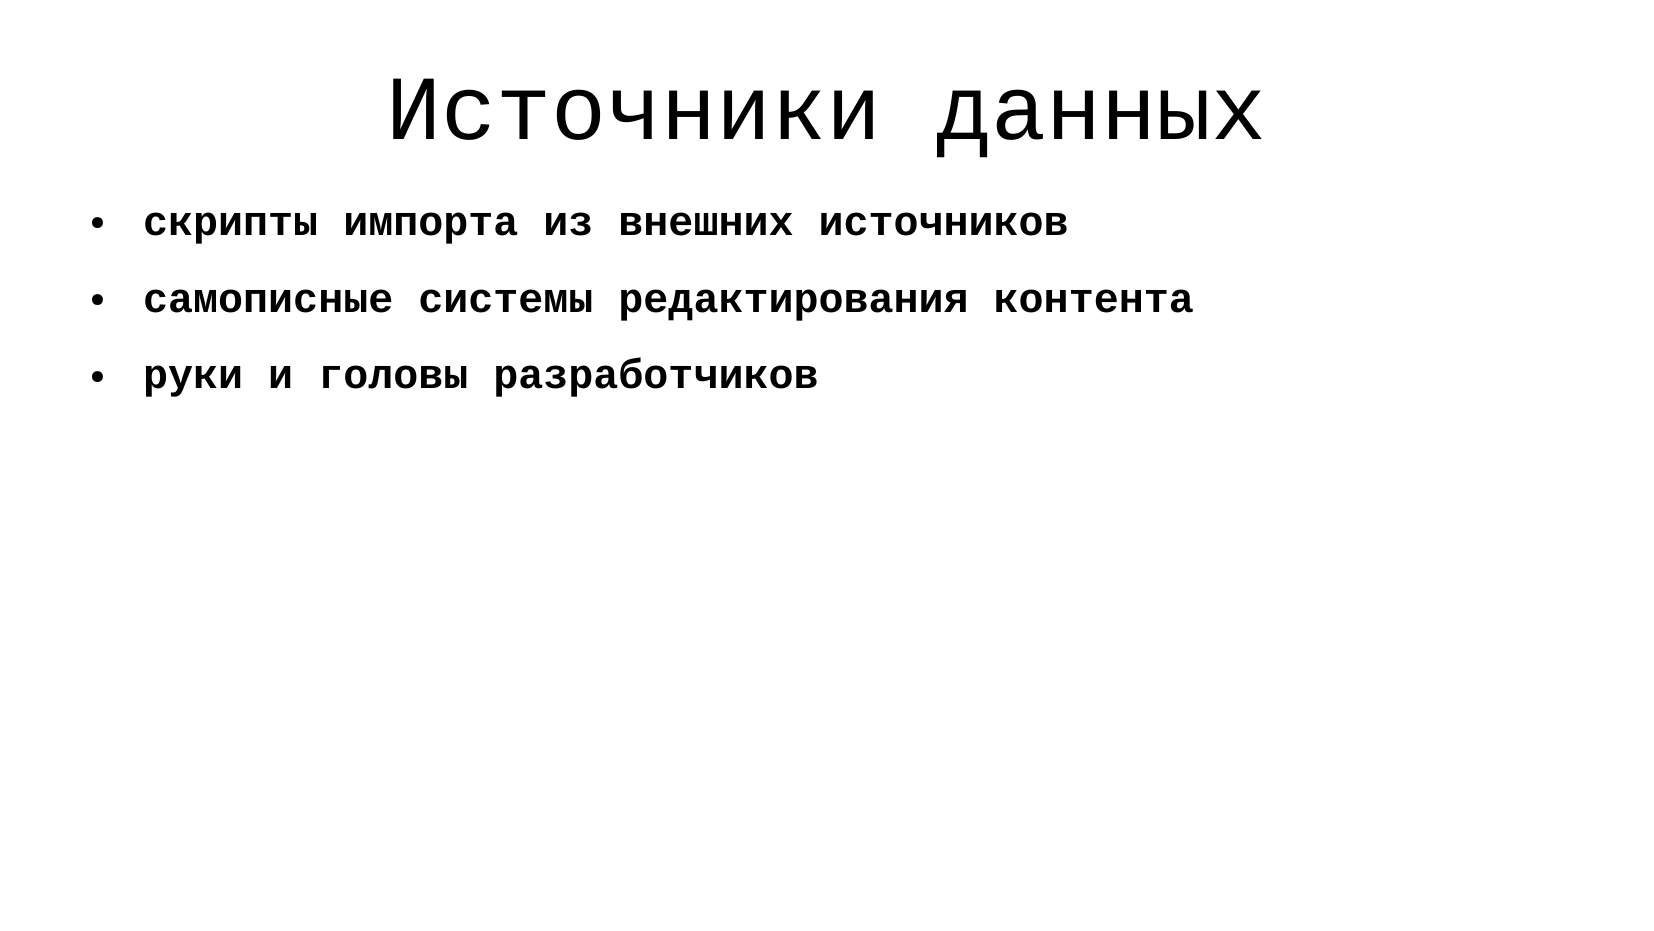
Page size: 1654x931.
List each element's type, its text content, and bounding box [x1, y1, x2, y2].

title Источники данных [82, 37, 1571, 193]
list скрипты импорта из внешних источников самописные системы редактирования контента руки и головы разработчиков [72, 200, 1561, 425]
